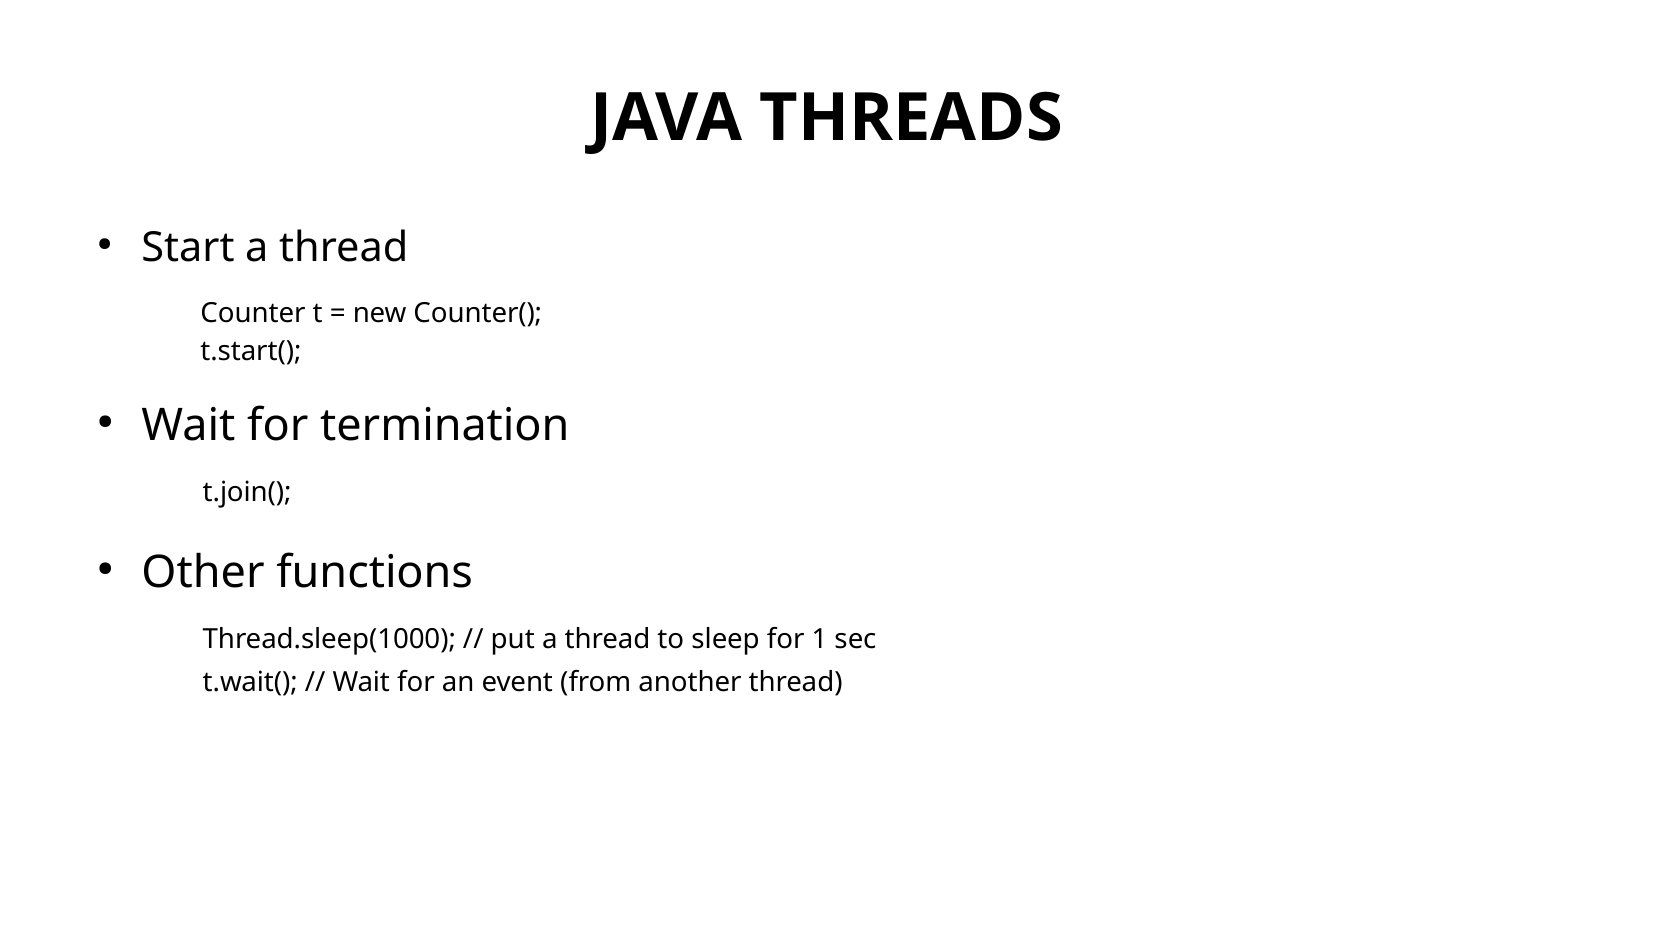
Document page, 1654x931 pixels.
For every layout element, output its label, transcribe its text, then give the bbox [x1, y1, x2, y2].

list Start a thread Counter t = new Counter(); t.start(); Wait for termination t.join(); Other functions Thread.sleep(1000); // put a thread to sleep for 1 sec t.wait(); // Wait for an event (from another thread) [82, 217, 1571, 804]
title JAVA THREADS [82, 36, 1571, 193]
